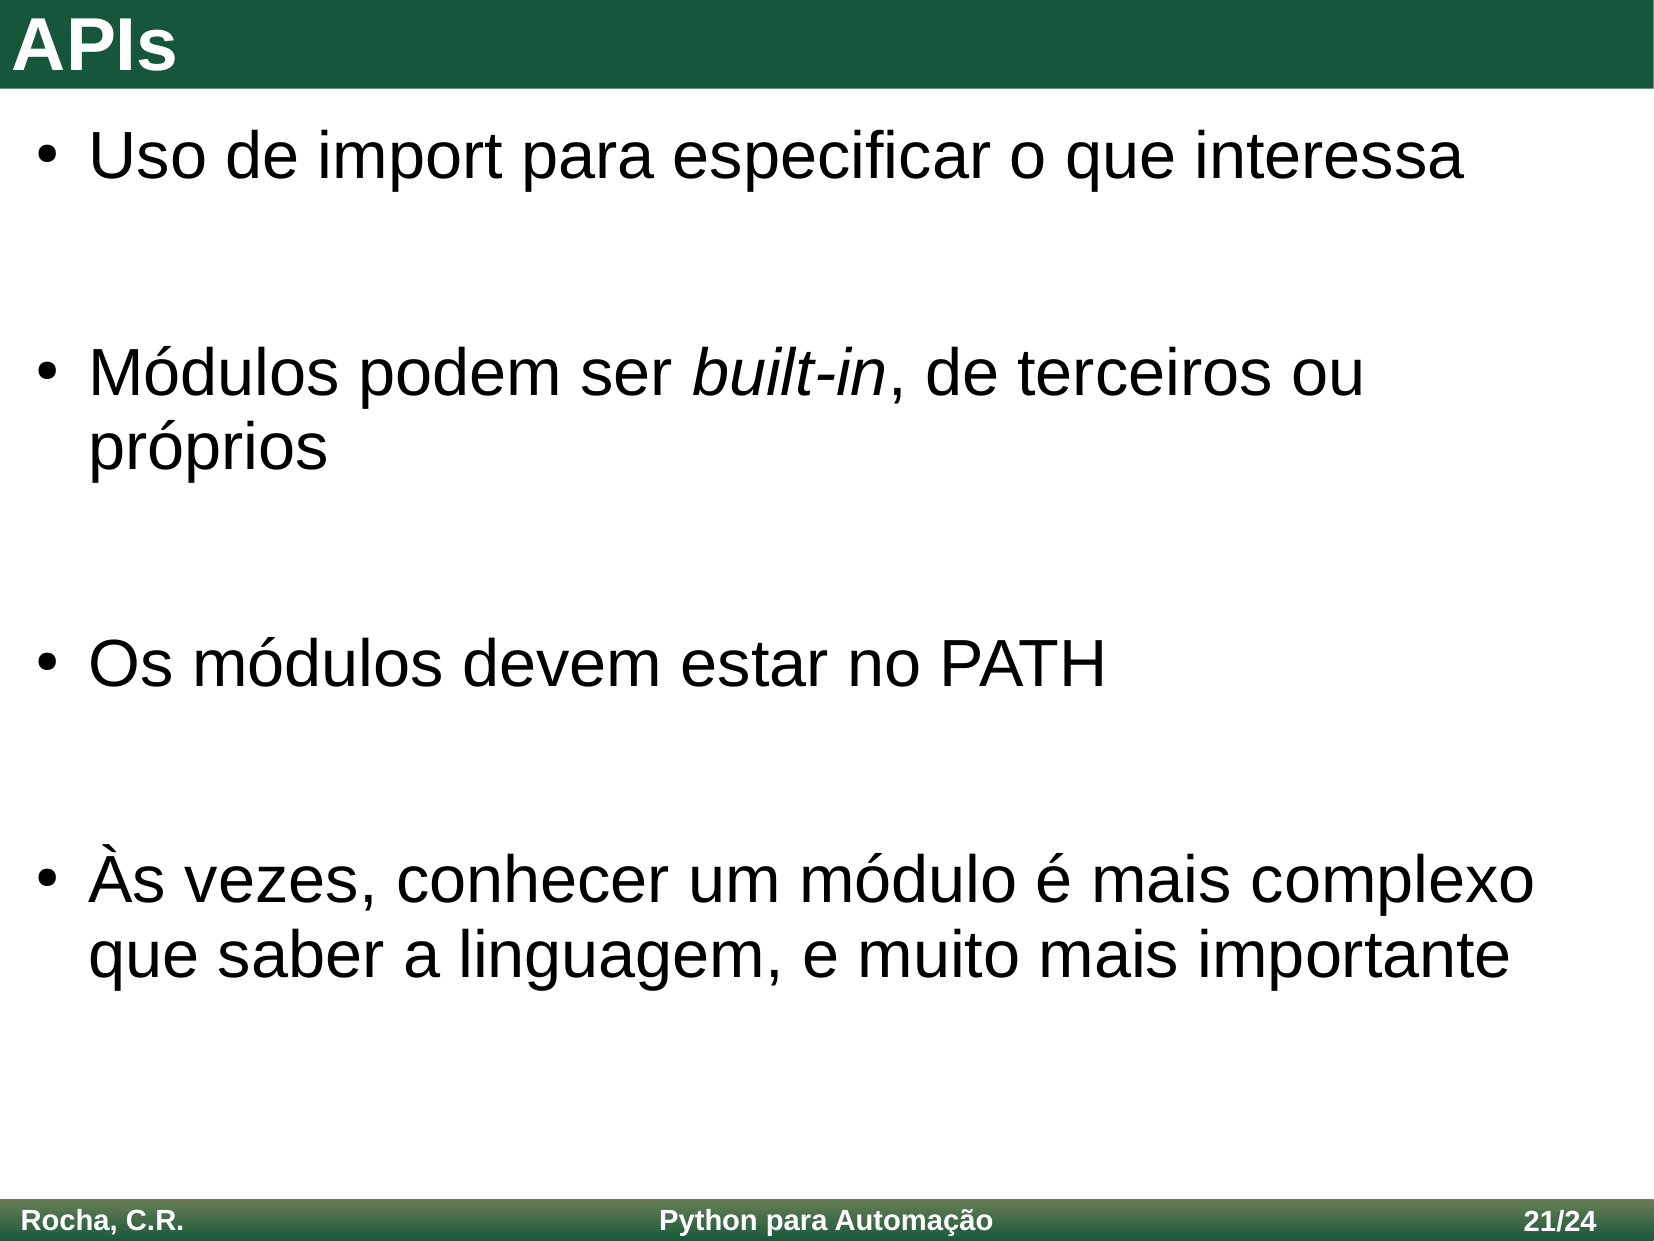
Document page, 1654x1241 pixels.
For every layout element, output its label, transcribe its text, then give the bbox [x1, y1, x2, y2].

title APIs [11, 0, 1625, 89]
list Uso de import para especificar o que interessa Módulos podem ser built-in, de terceiros ou próprios Os módulos devem estar no PATH Às vezes, conhecer um módulo é mais complexo que saber a linguagem, e muito mais importante [17, 118, 1625, 1123]
